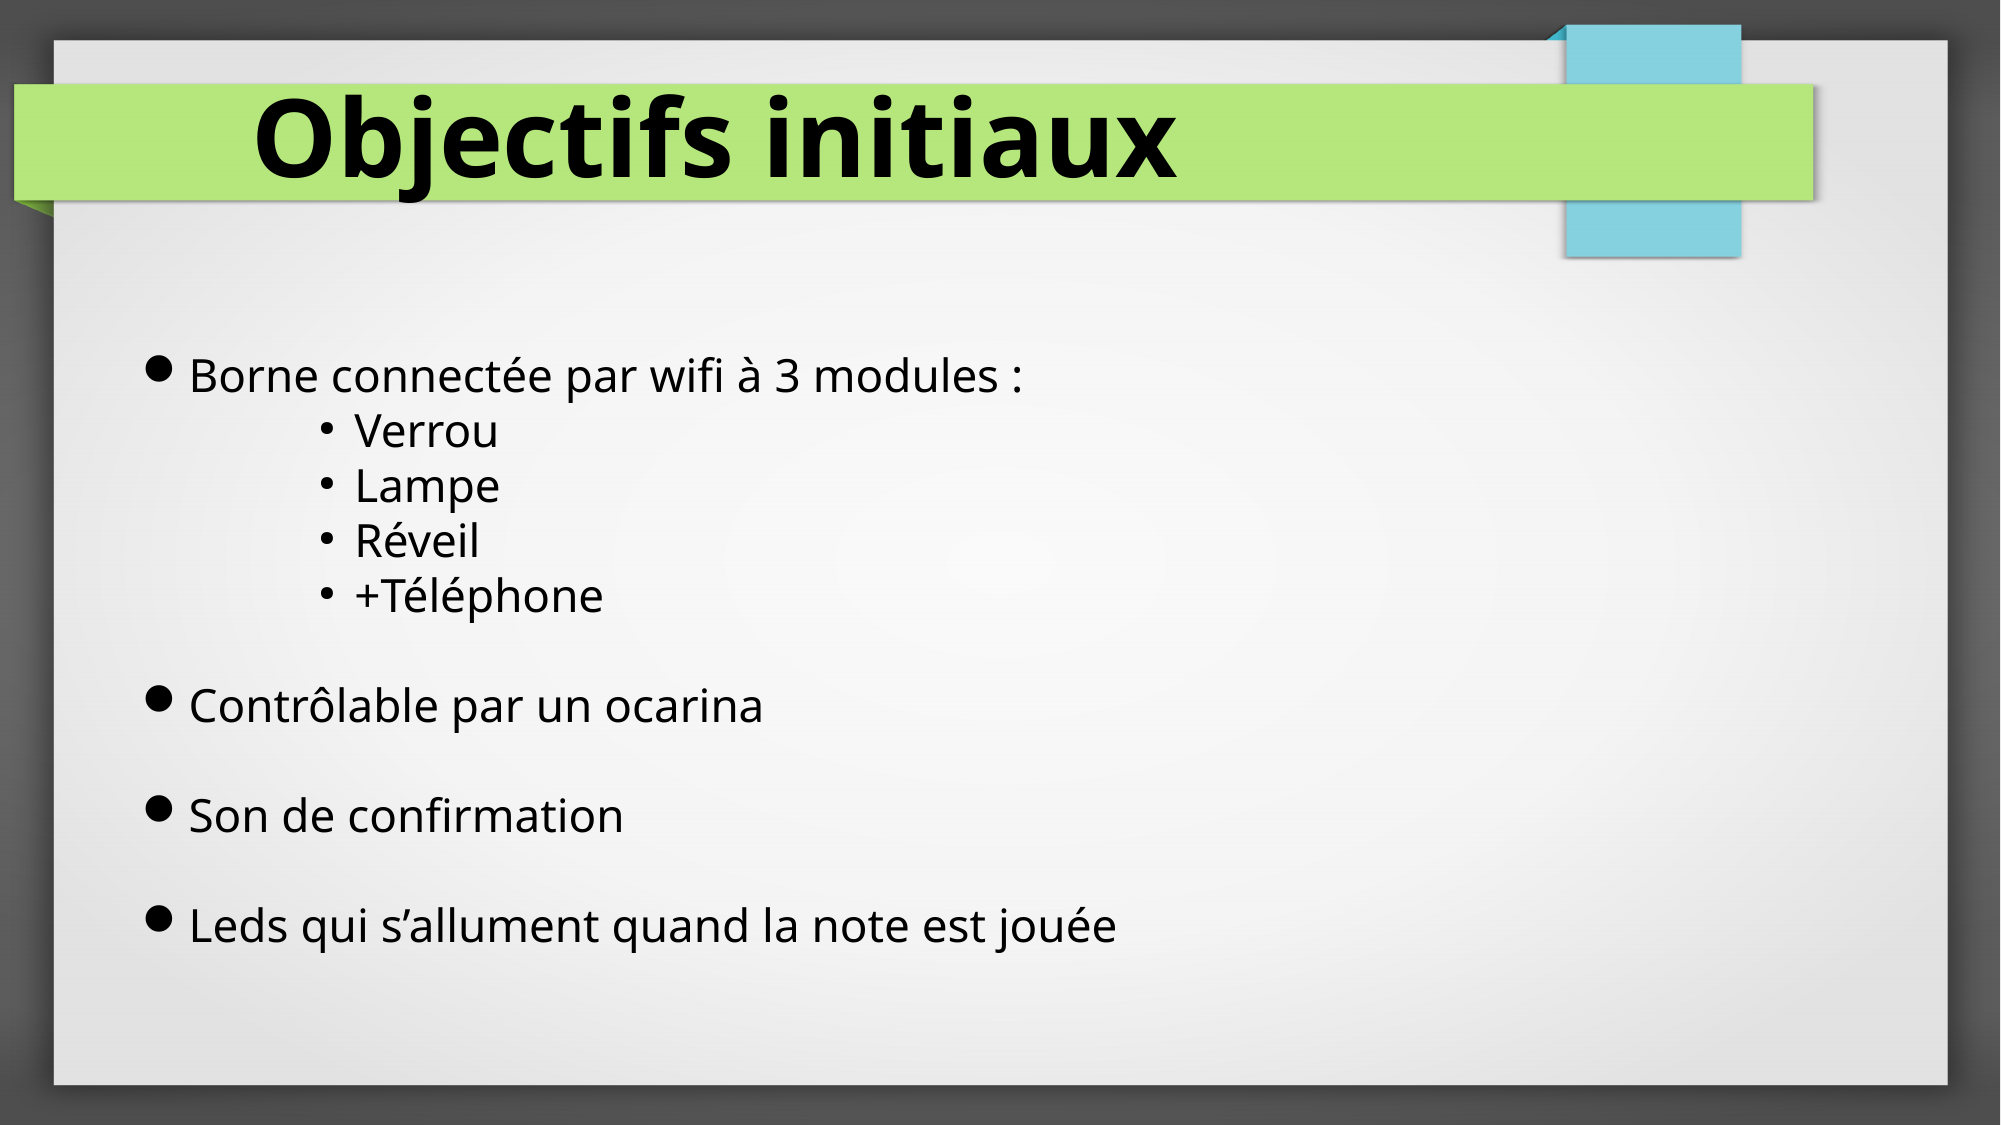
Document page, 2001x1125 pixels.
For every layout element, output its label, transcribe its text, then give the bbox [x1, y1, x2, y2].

picture [0, 0, 2001, 1125]
text_box Objectifs initiaux [162, 61, 1805, 250]
text_box Borne connectée par wifi à 3 modules : Verrou Lampe Réveil +Téléphone Contrôlable par un ocarina Son de confirmation Leds qui s’allument quand la note est jouée [118, 330, 1777, 945]
